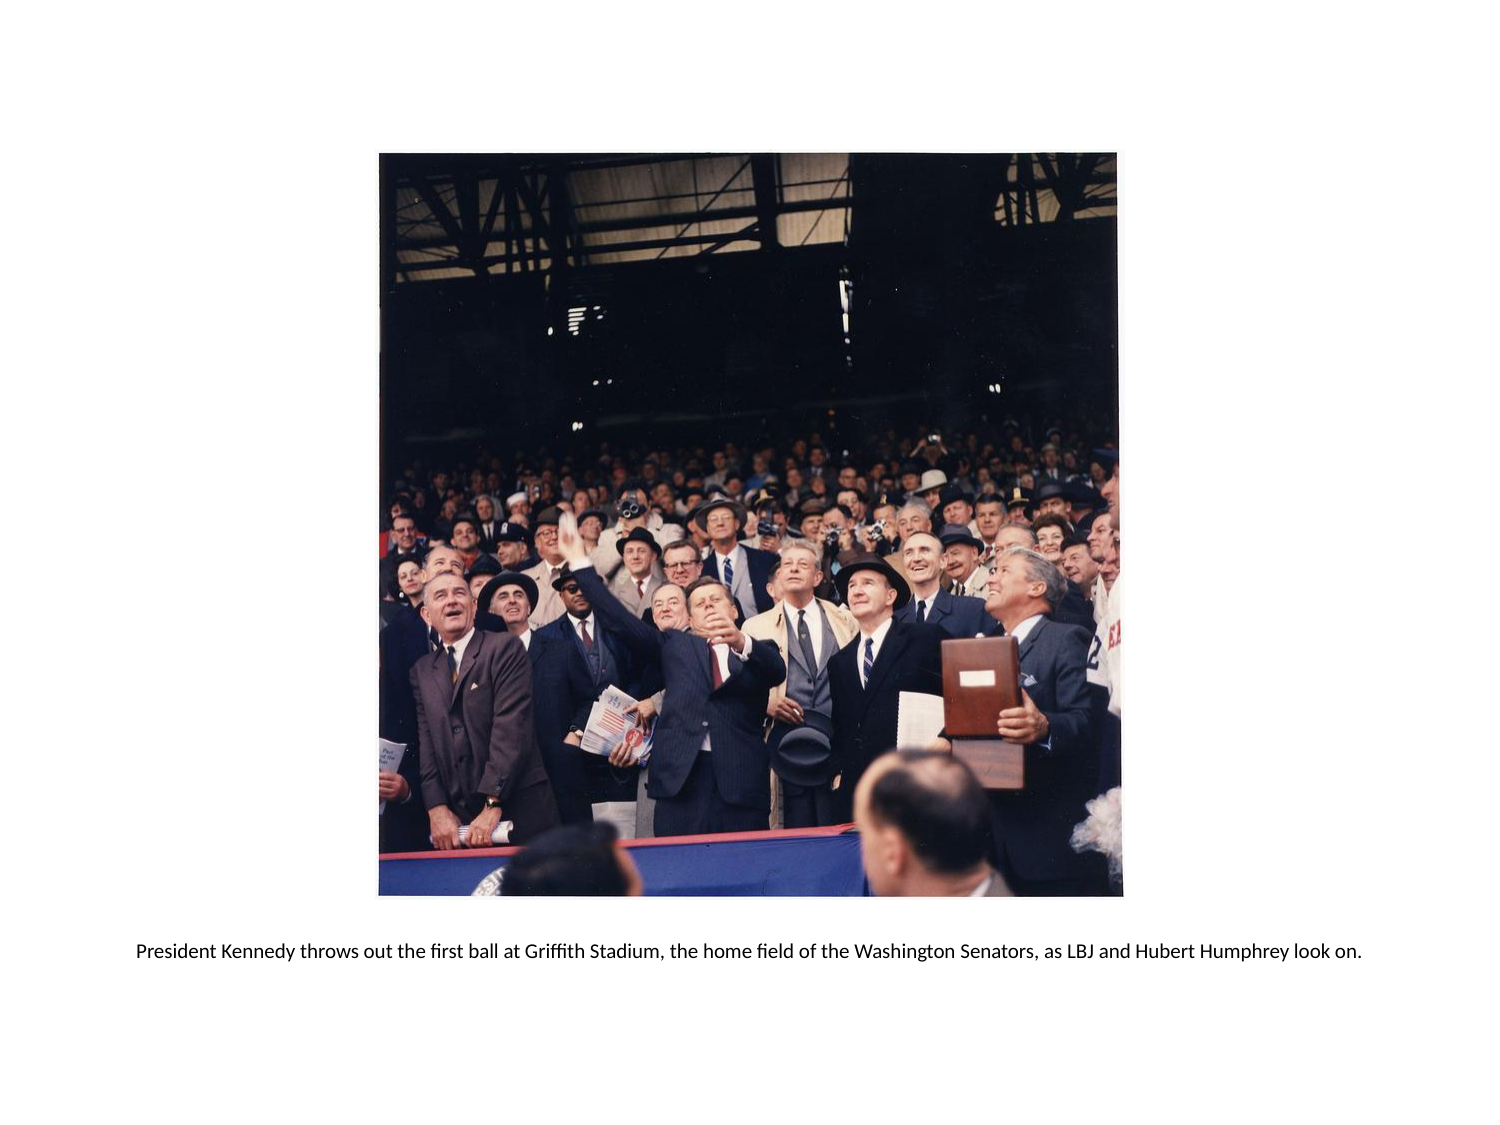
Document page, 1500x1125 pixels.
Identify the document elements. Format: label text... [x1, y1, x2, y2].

picture [375, 149, 1125, 900]
text_box President Kennedy throws out the first ball at Griffith Stadium, the home field of the Washington Senators, as LBJ and Hubert Humphrey look on. [121, 930, 1379, 971]
